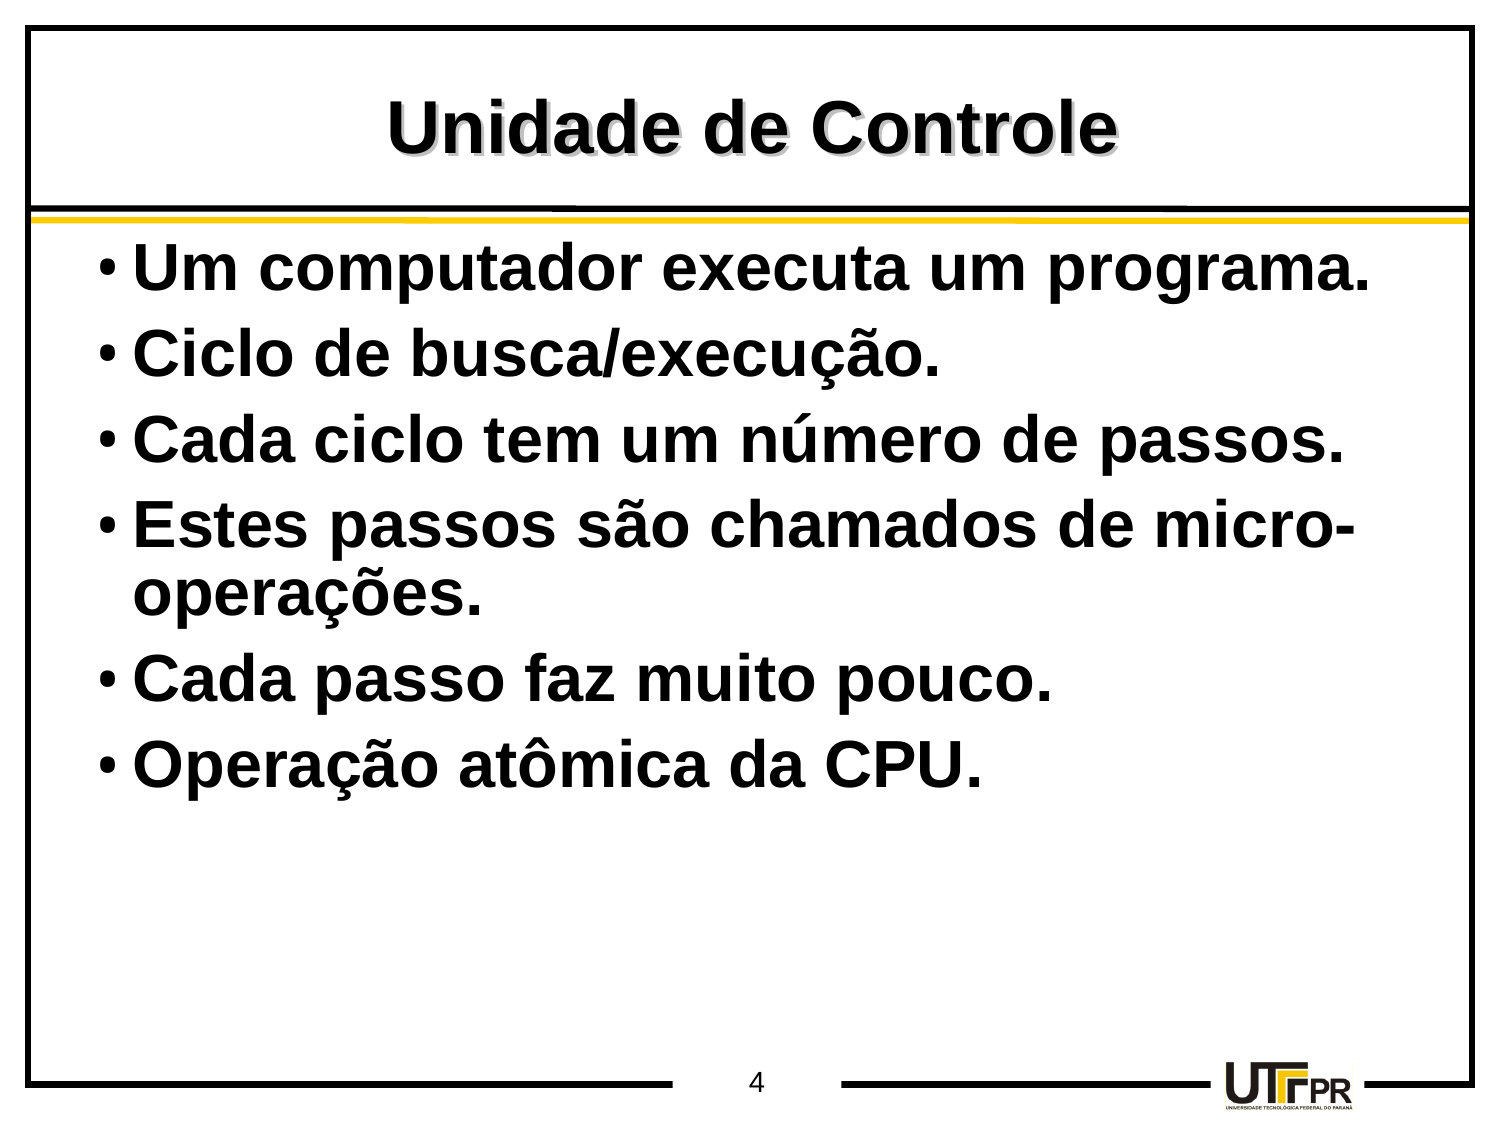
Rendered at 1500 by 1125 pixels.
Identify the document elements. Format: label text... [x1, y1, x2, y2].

list Um computador executa um programa. Ciclo de busca/execução. Cada ciclo tem um número de passos. Estes passos são chamados de micro-operações. Cada passo faz muito pouco. Operação atômica da CPU. [59, 236, 1447, 1063]
title Unidade de Controle [29, 85, 1477, 180]
picture [1225, 1063, 1353, 1110]
